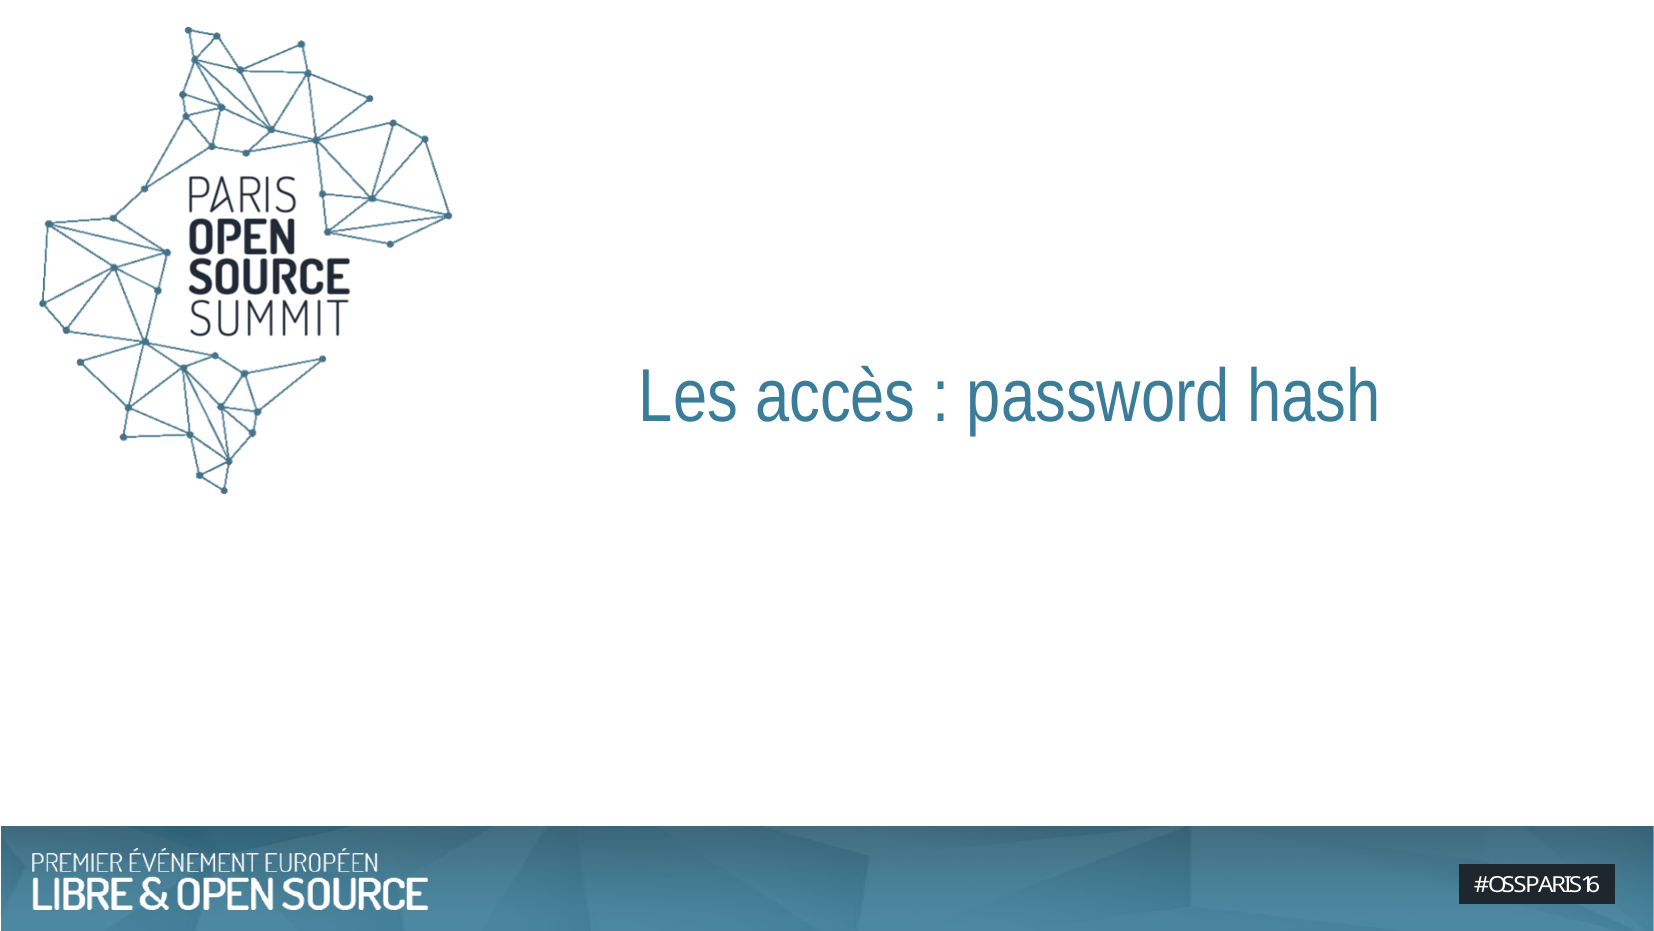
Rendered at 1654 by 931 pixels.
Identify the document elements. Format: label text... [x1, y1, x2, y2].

title Les accès : password hash [413, 317, 1607, 473]
picture [11, 11, 549, 543]
